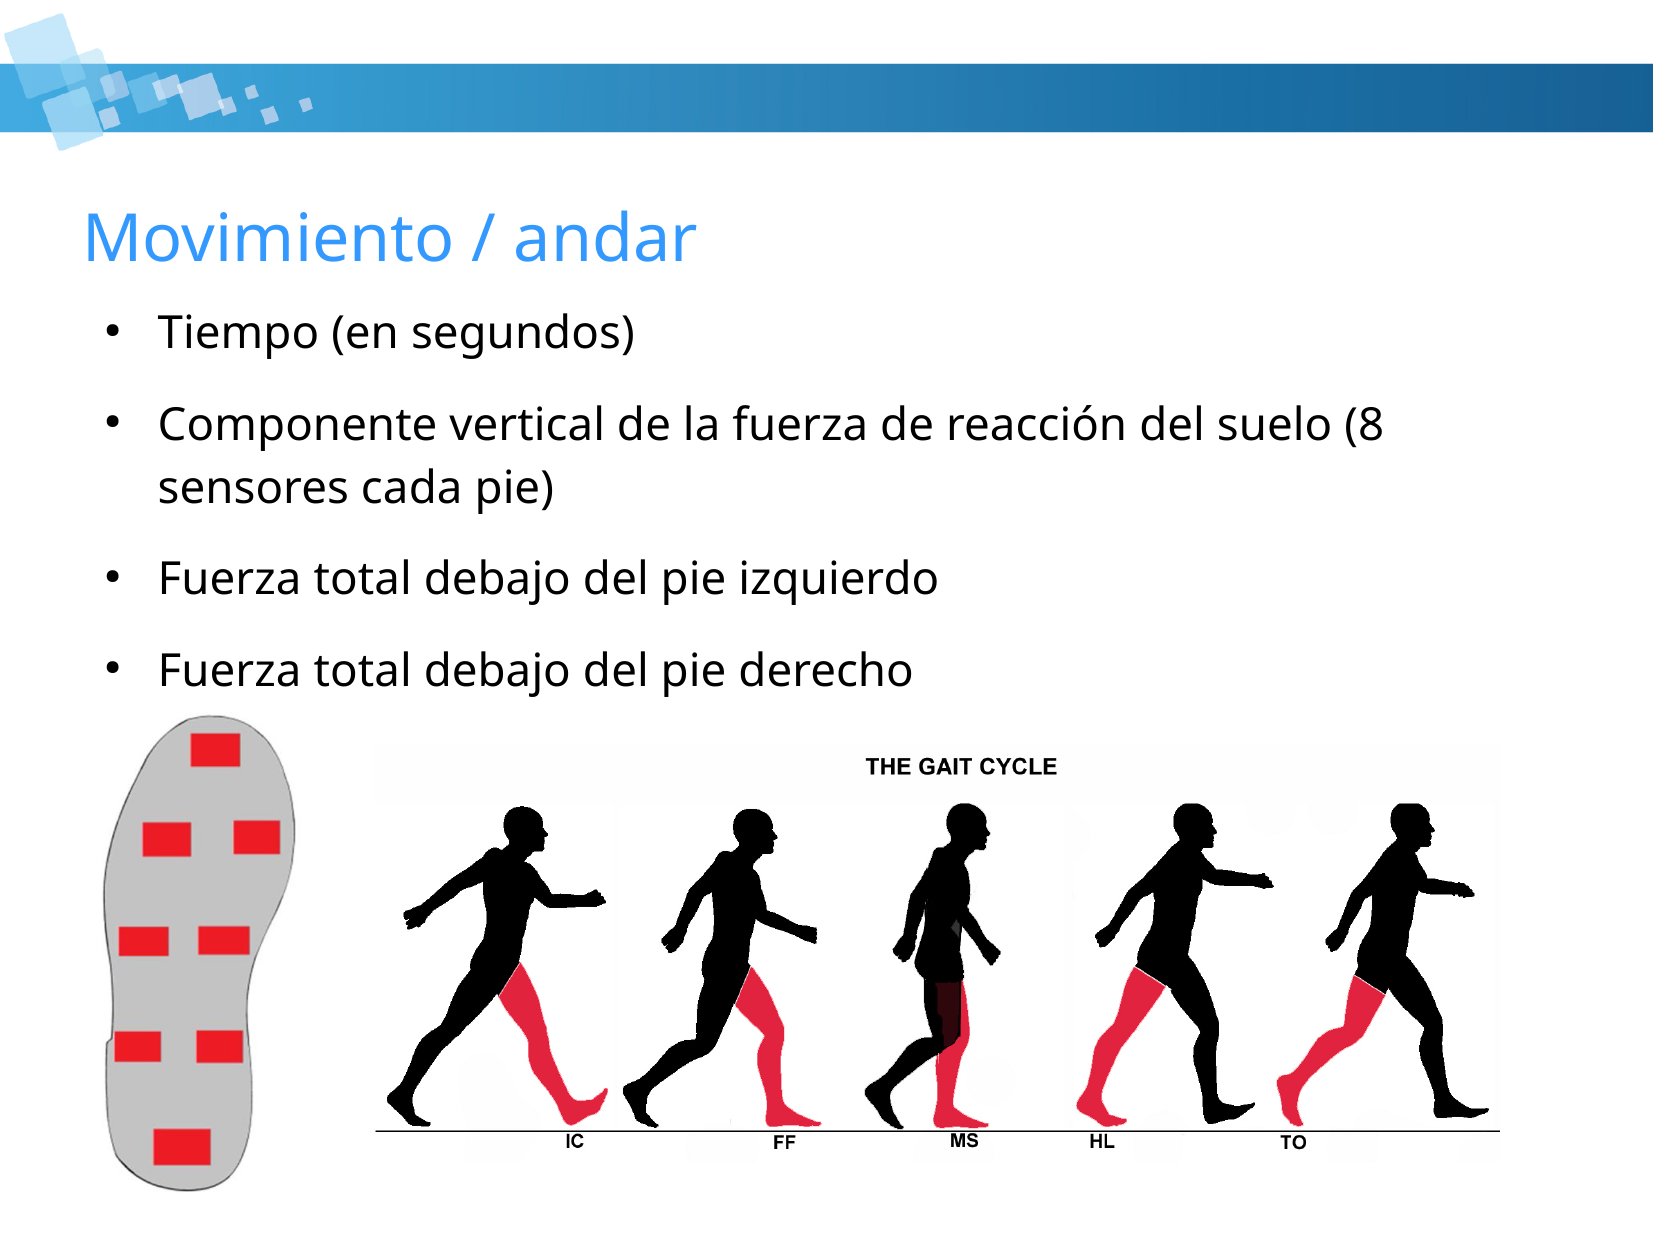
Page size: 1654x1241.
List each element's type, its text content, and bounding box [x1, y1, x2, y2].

title Movimiento / andar [82, 131, 1571, 339]
picture [0, 0, 1653, 1238]
list Tiempo (en segundos) Componente vertical de la fuerza de reacción del suelo (8 sensores cada pie) Fuerza total debajo del pie izquierdo Fuerza total debajo del pie derecho [86, 300, 1576, 1020]
